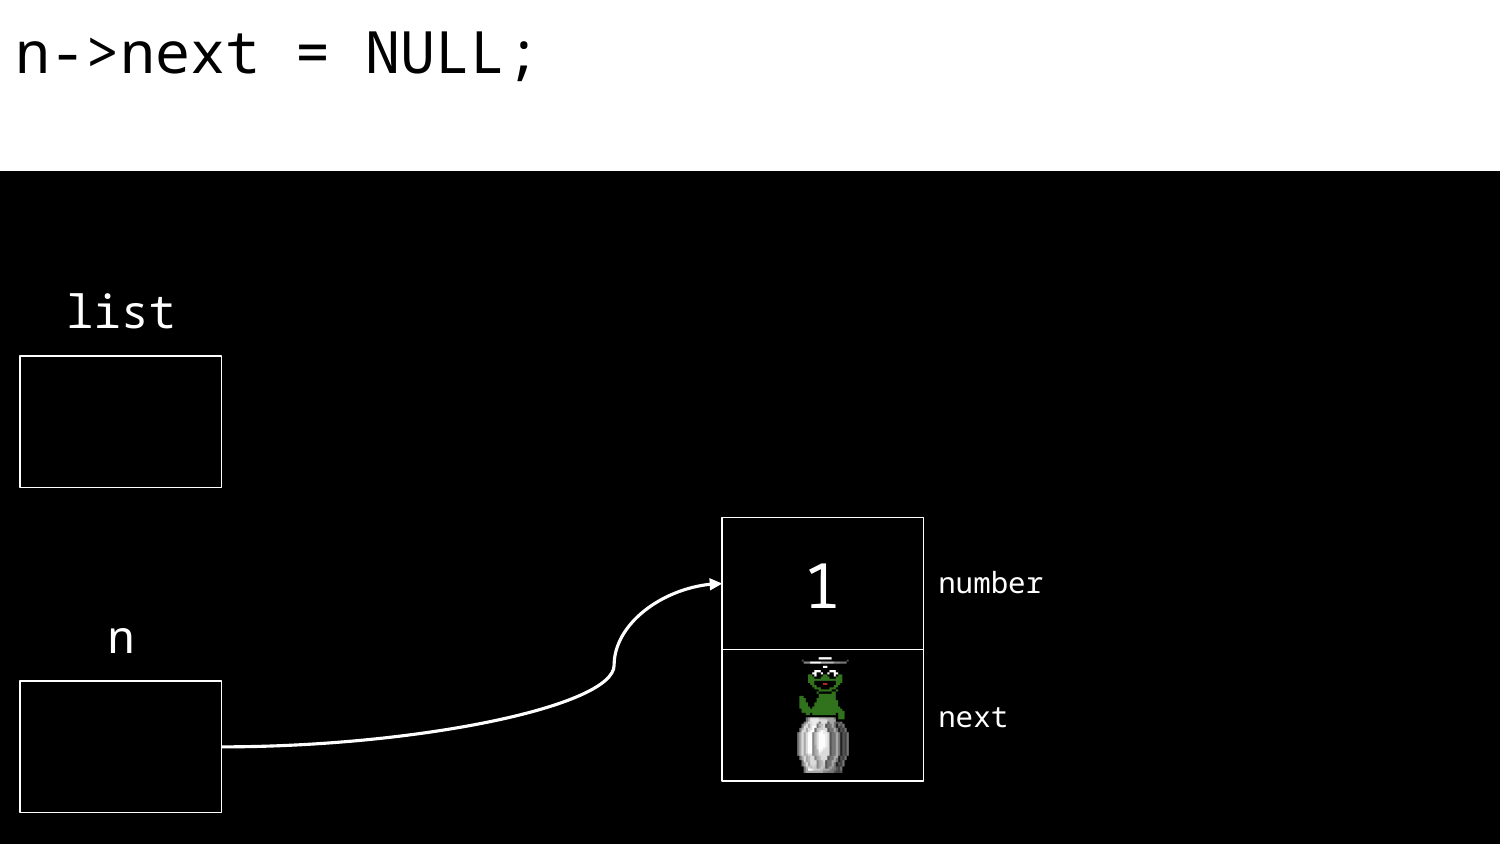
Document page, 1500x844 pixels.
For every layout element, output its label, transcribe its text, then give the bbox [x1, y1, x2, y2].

text_box number [923, 549, 1098, 615]
text_box n [50, 592, 192, 659]
title n->next = NULL; [0, 0, 1500, 171]
picture [795, 655, 851, 775]
text_box next [923, 683, 1098, 749]
text_box 1 [722, 517, 924, 649]
text_box list [50, 267, 192, 334]
